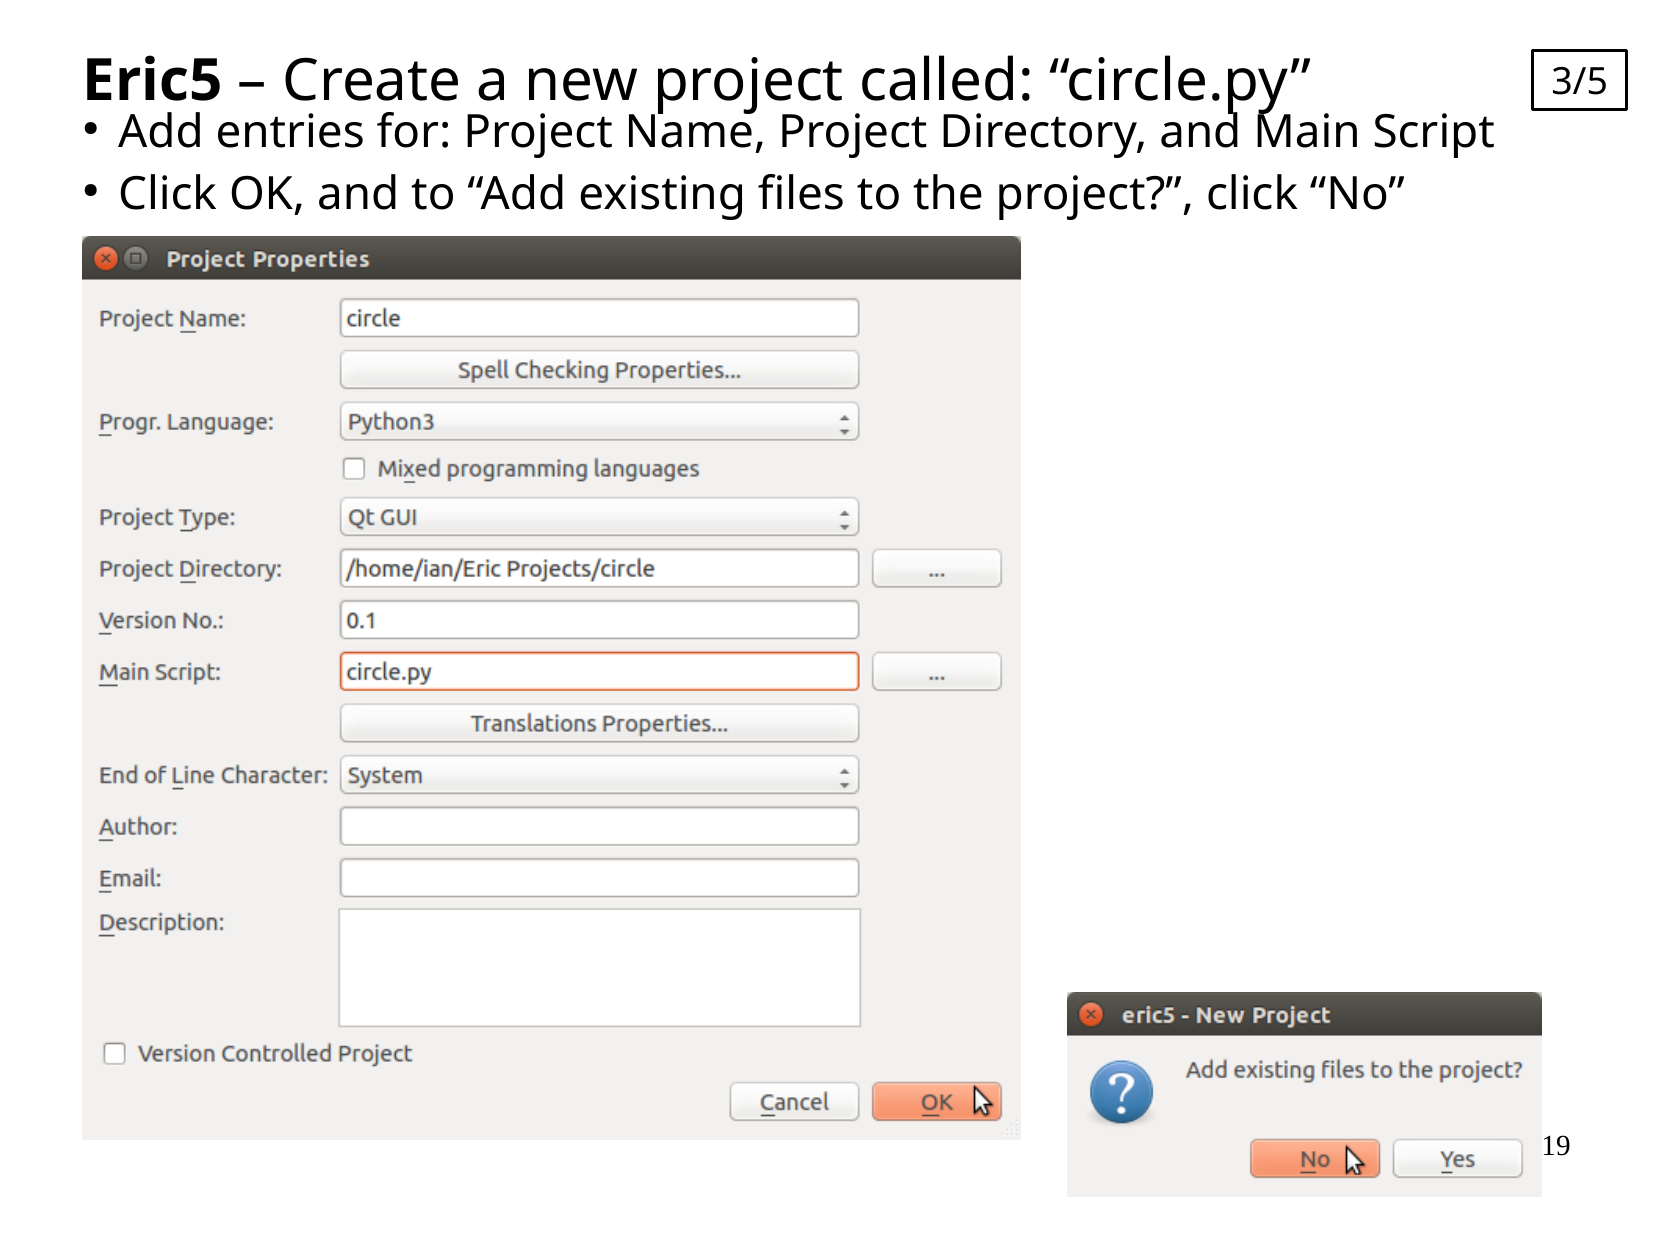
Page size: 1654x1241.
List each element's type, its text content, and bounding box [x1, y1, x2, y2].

picture [1067, 992, 1542, 1197]
title Eric5 – Create a new project called: “circle.py” [82, 39, 1571, 100]
text_box 3/5 [1532, 50, 1627, 110]
picture [82, 236, 1021, 1140]
text_box Add entries for: Project Name, Project Directory, and Main Script Click OK, and to “Add existing files to the project?”, click “No” [82, 100, 1571, 221]
